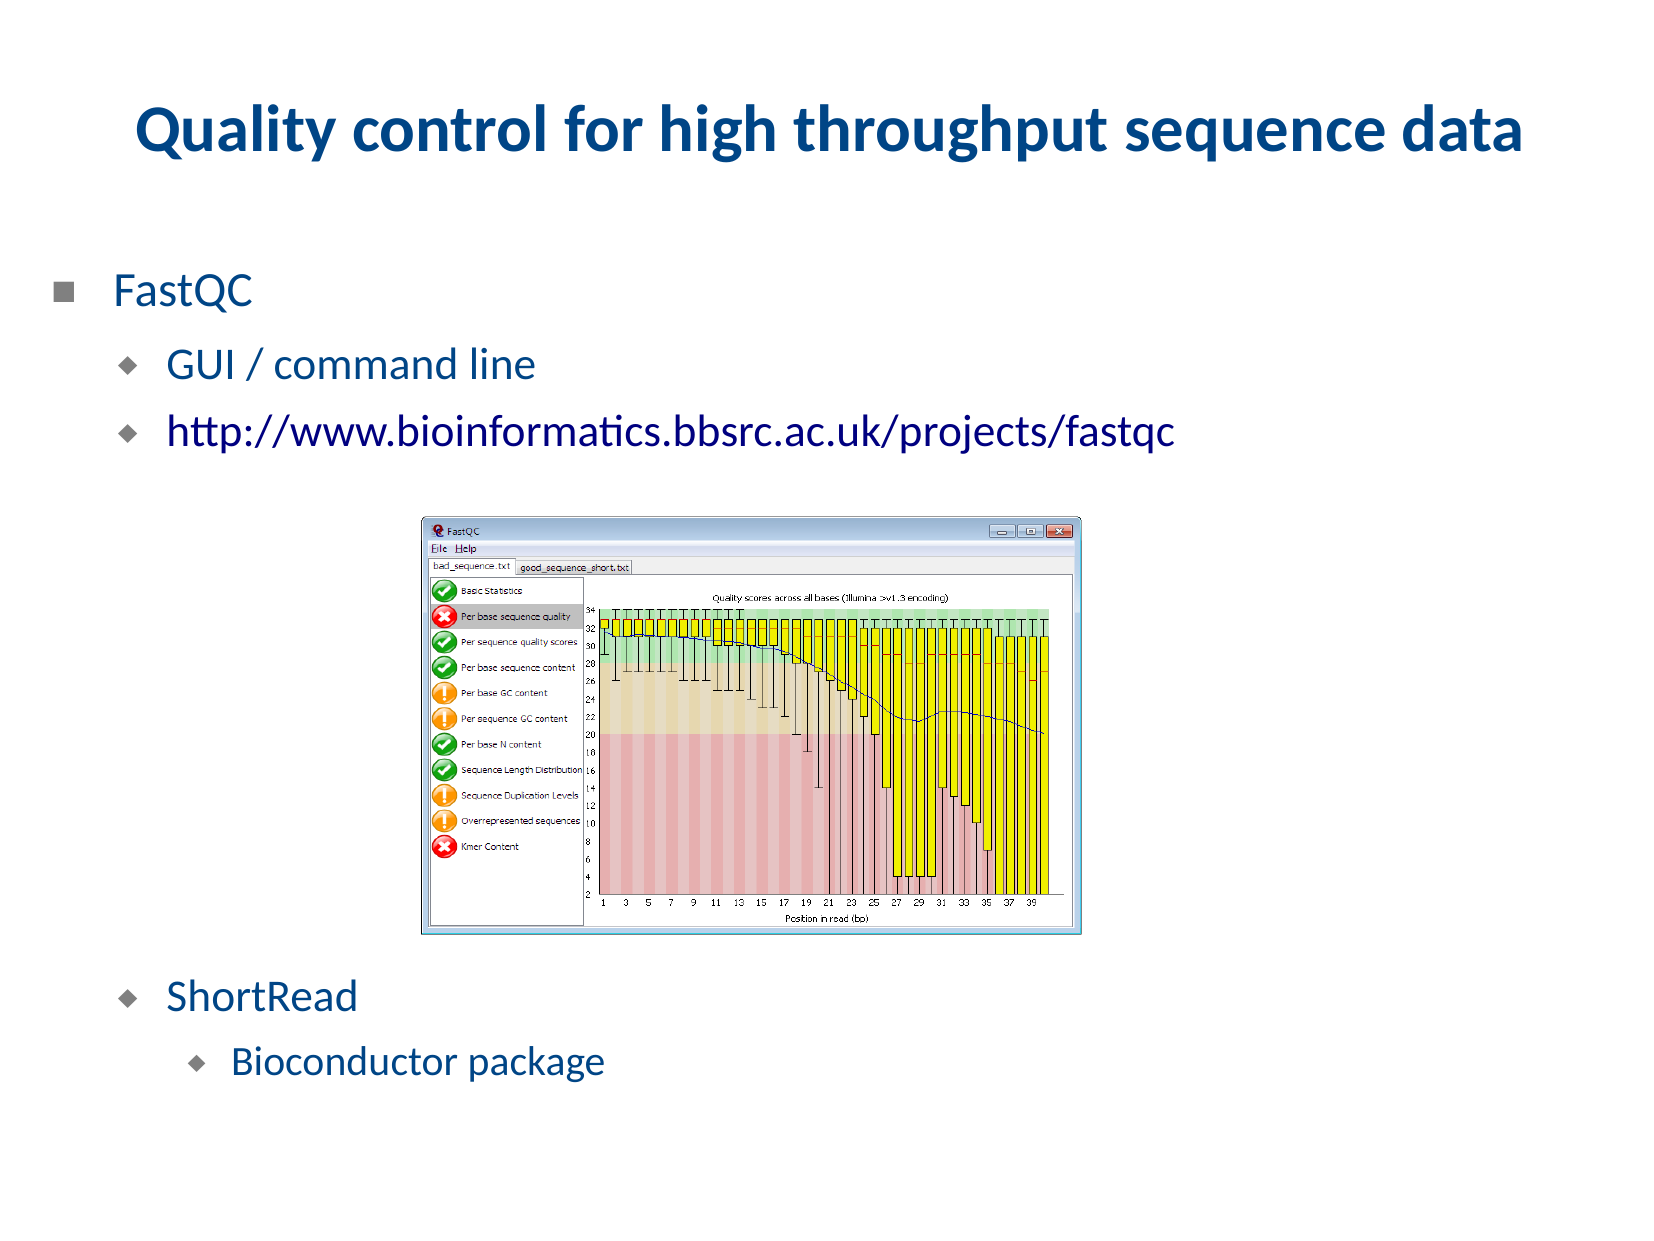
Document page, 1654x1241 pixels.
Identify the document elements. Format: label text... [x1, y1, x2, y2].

title Quality control for high throughput sequence data [86, 56, 1576, 213]
list FastQC GUI / command line http://www.bioinformatics.bbsrc.ac.uk/projects/fastqc ShortRead Bioconductor package [37, 269, 1526, 1088]
